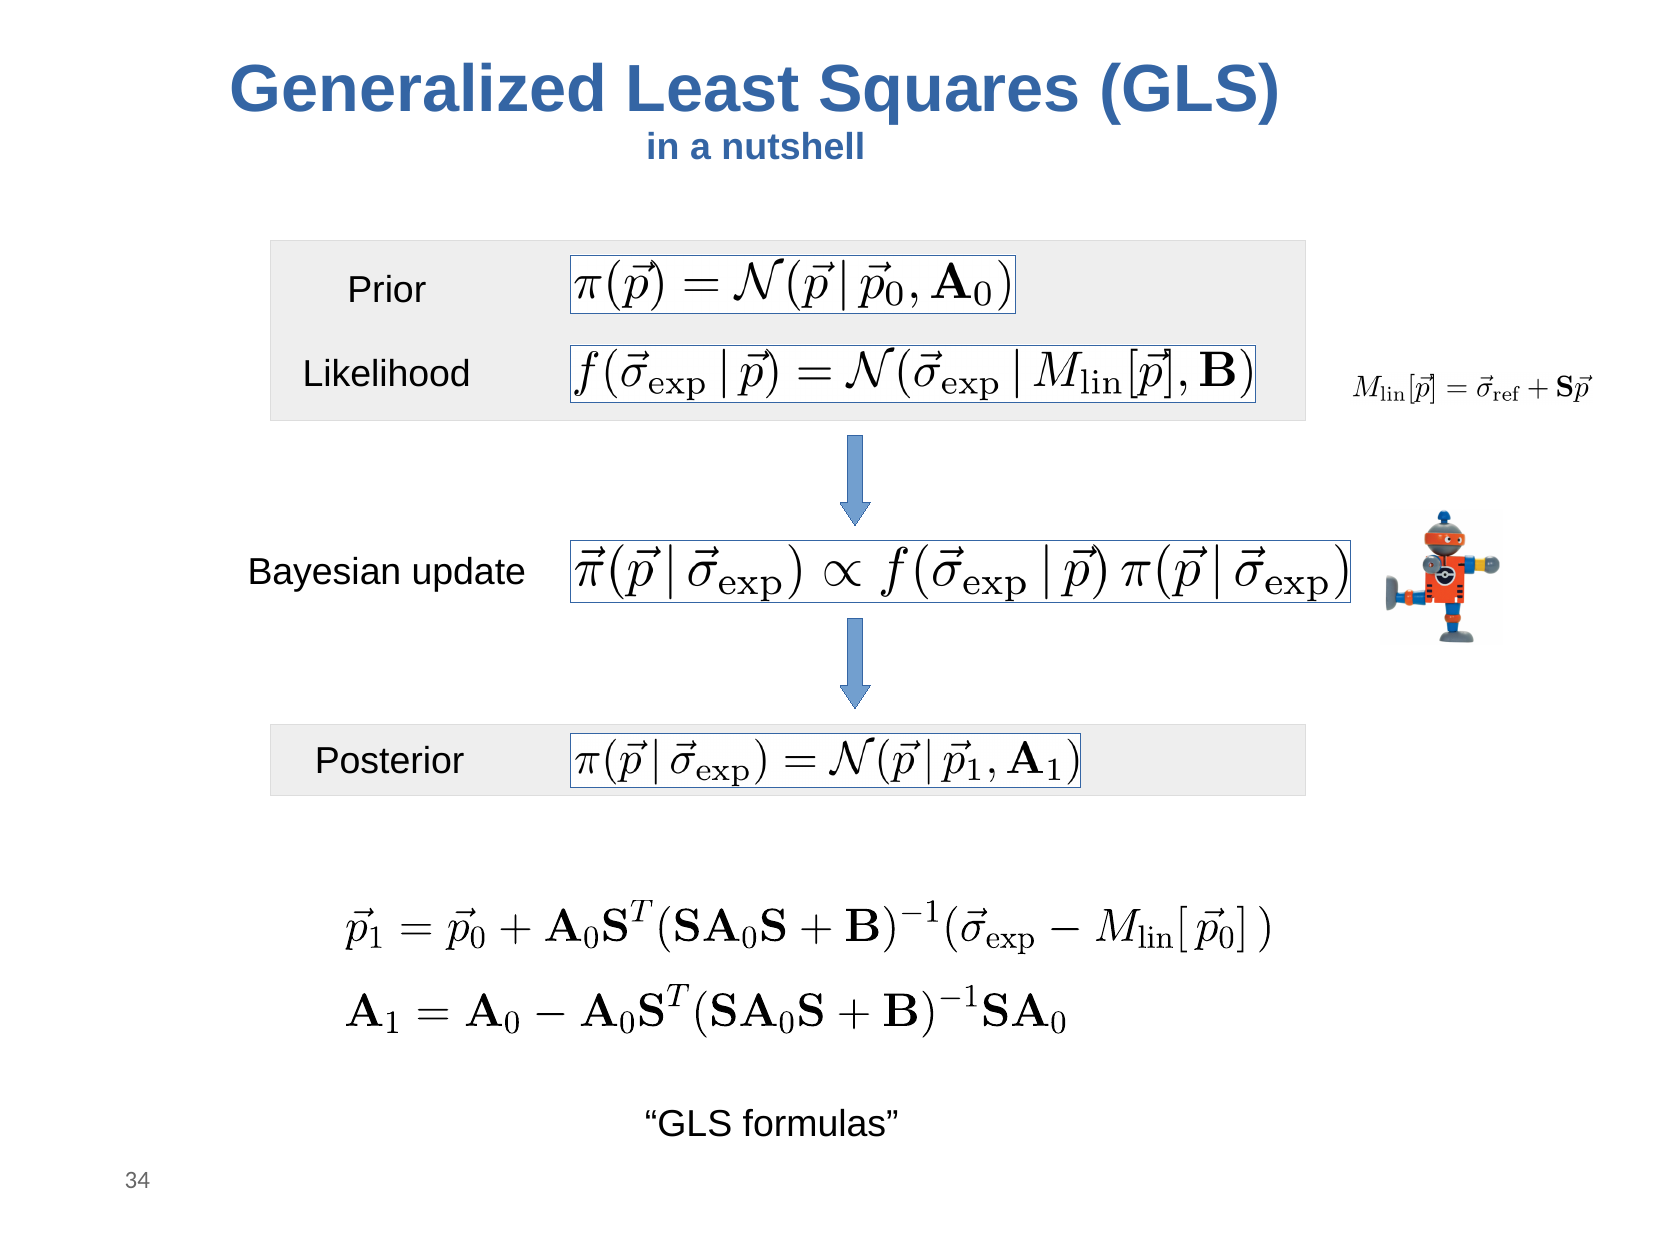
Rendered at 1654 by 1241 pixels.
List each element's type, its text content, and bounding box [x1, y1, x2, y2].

text_box [270, 724, 1306, 796]
picture [345, 984, 1068, 1039]
text_box [840, 435, 871, 526]
picture [1380, 509, 1503, 645]
text_box “GLS formulas” [630, 1095, 916, 1152]
text_box [270, 240, 1306, 421]
text_box Posterior [300, 732, 480, 790]
text_box Prior [332, 260, 442, 318]
text_box Bayesian update [232, 543, 541, 601]
picture [570, 344, 1256, 403]
text_box Likelihood [288, 345, 486, 402]
picture [570, 733, 1081, 788]
picture [570, 539, 1351, 603]
picture [345, 900, 1276, 955]
text_box [840, 618, 871, 709]
picture [1350, 372, 1593, 406]
title Generalized Least Squares (GLS) in a nutshell [147, 5, 1365, 213]
picture [570, 254, 1016, 314]
